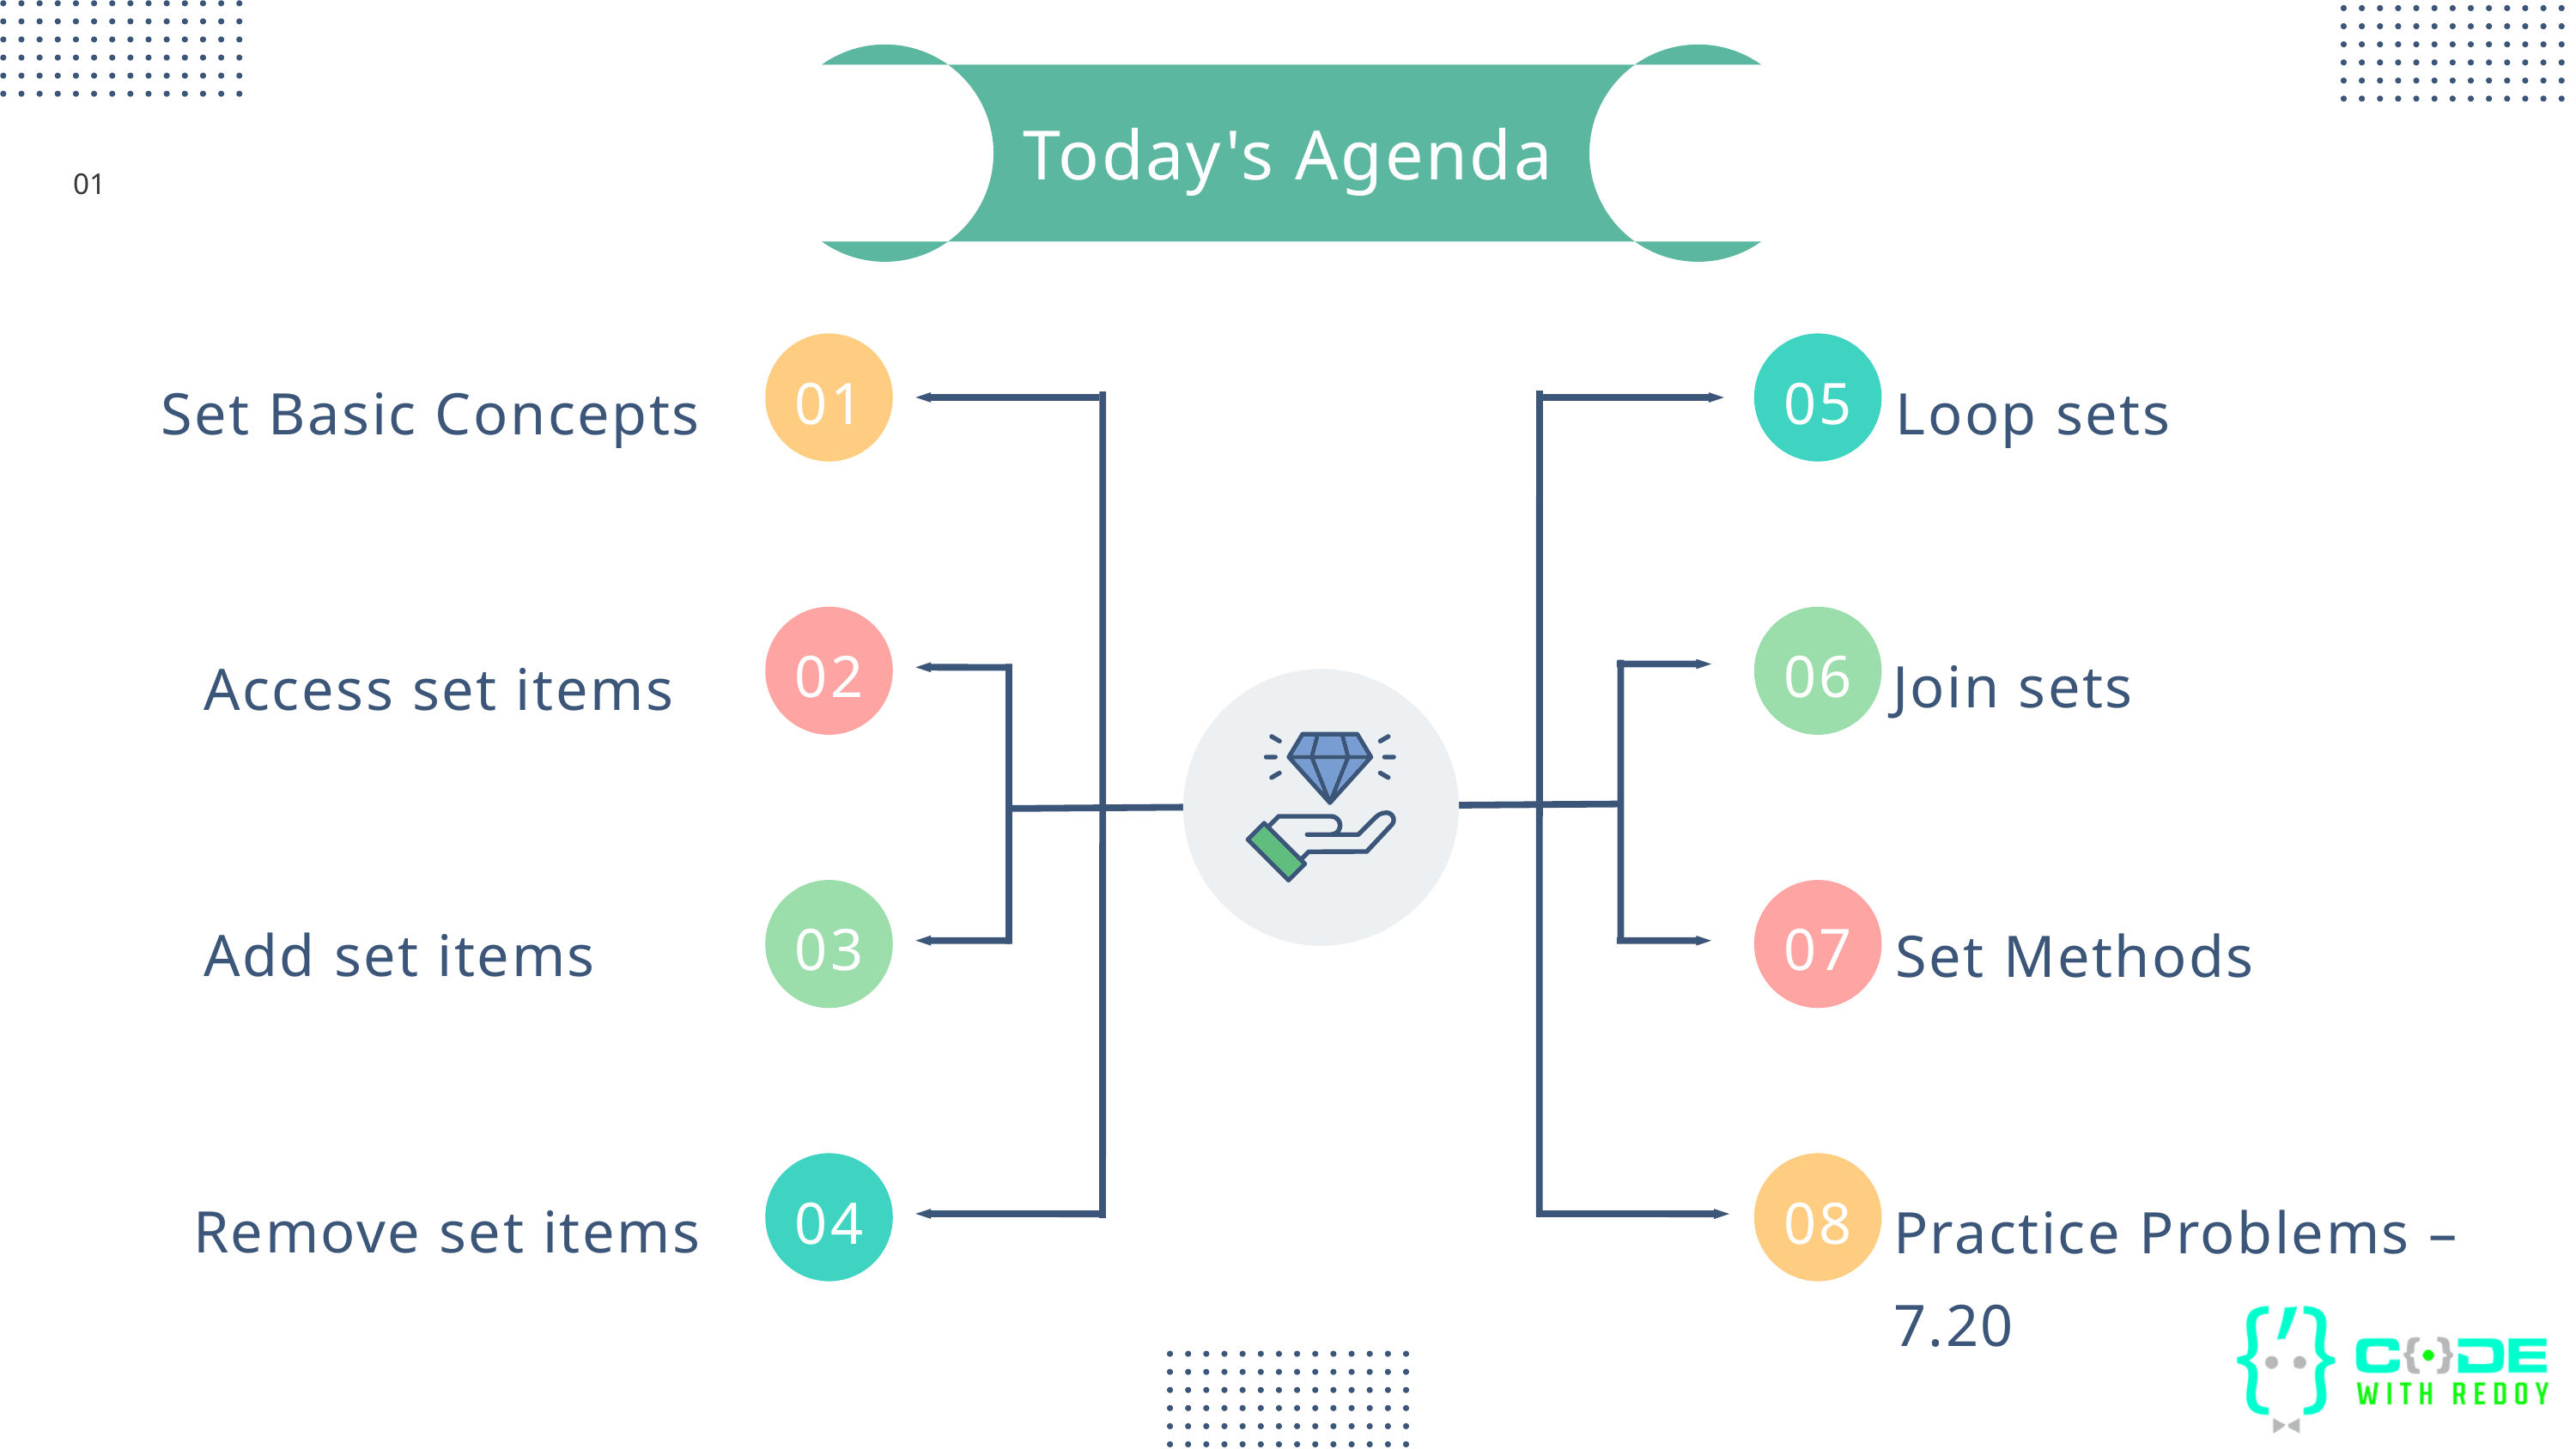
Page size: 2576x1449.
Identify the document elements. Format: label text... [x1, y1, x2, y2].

text_box [713, 33, 1762, 282]
picture [0, 0, 243, 98]
text_box [765, 1153, 893, 1282]
text_box 01 [42, 168, 137, 202]
text_box 01 [785, 355, 873, 432]
text_box [765, 333, 893, 462]
text_box [1753, 1153, 1882, 1282]
text_box Join sets [1893, 626, 2226, 709]
text_box Today's Agenda [866, 112, 1710, 195]
text_box Set Methods [1895, 895, 2298, 980]
text_box [765, 880, 893, 1009]
text_box Add set items [204, 894, 746, 977]
text_box [1753, 880, 1882, 1009]
text_box 06 [1773, 628, 1862, 705]
text_box Access set items [204, 628, 746, 713]
text_box 07 [1773, 901, 1862, 979]
text_box [1753, 333, 1882, 462]
text_box Loop sets [1895, 354, 2265, 438]
picture [1166, 1350, 1410, 1448]
text_box Set Basic Concepts [161, 354, 750, 438]
text_box [765, 606, 893, 736]
text_box [1182, 669, 1460, 946]
picture [2340, 4, 2576, 102]
text_box Practice Problems – 7.20 [1893, 1173, 2576, 1255]
text_box 02 [785, 628, 873, 705]
text_box 08 [1773, 1175, 1862, 1252]
text_box 03 [785, 901, 873, 979]
text_box Remove set items [193, 1172, 749, 1256]
picture [1245, 731, 1397, 883]
picture [2225, 1285, 2575, 1449]
text_box 05 [1773, 355, 1862, 432]
text_box [34, 145, 145, 224]
text_box [1753, 606, 1882, 736]
text_box 04 [785, 1175, 873, 1252]
